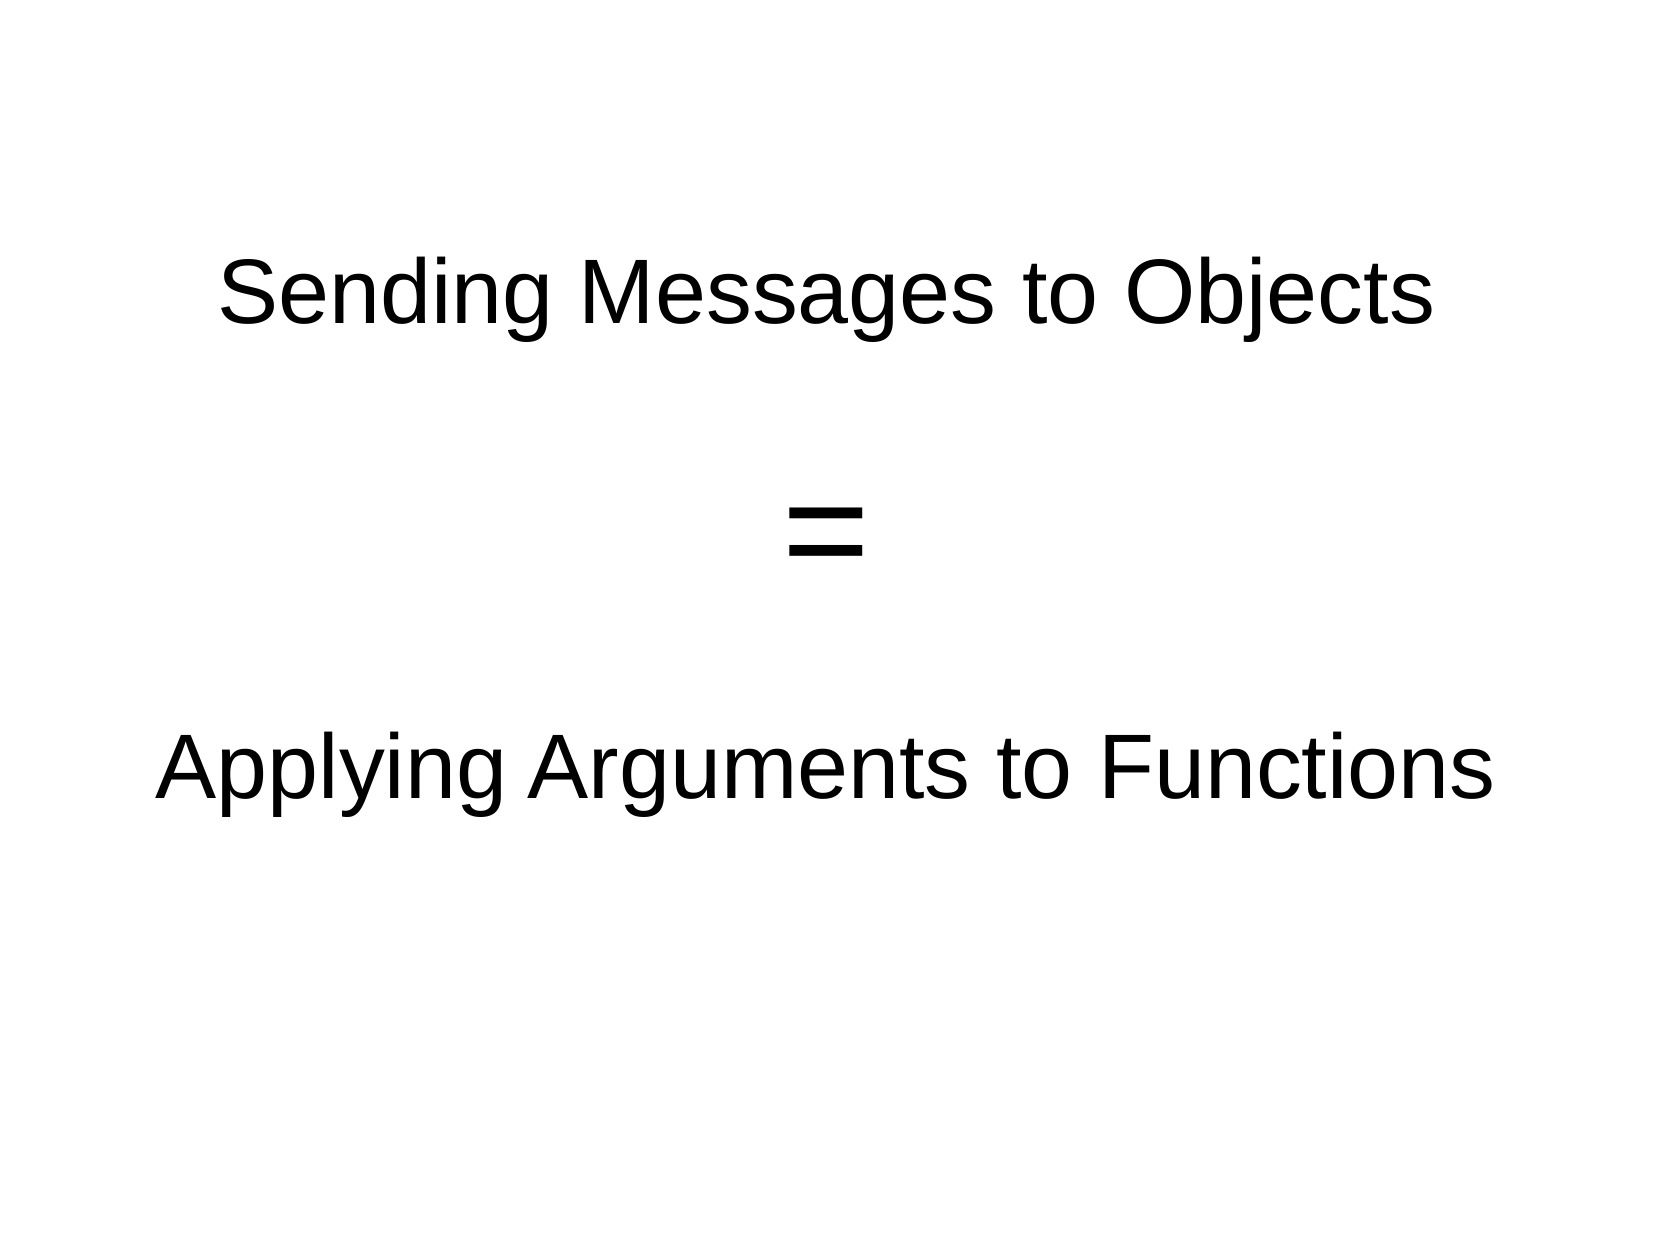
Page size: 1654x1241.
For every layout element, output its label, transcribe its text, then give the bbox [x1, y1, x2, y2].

subtitle Sending Messages to Objects = Applying Arguments to Functions [82, 49, 1571, 1010]
